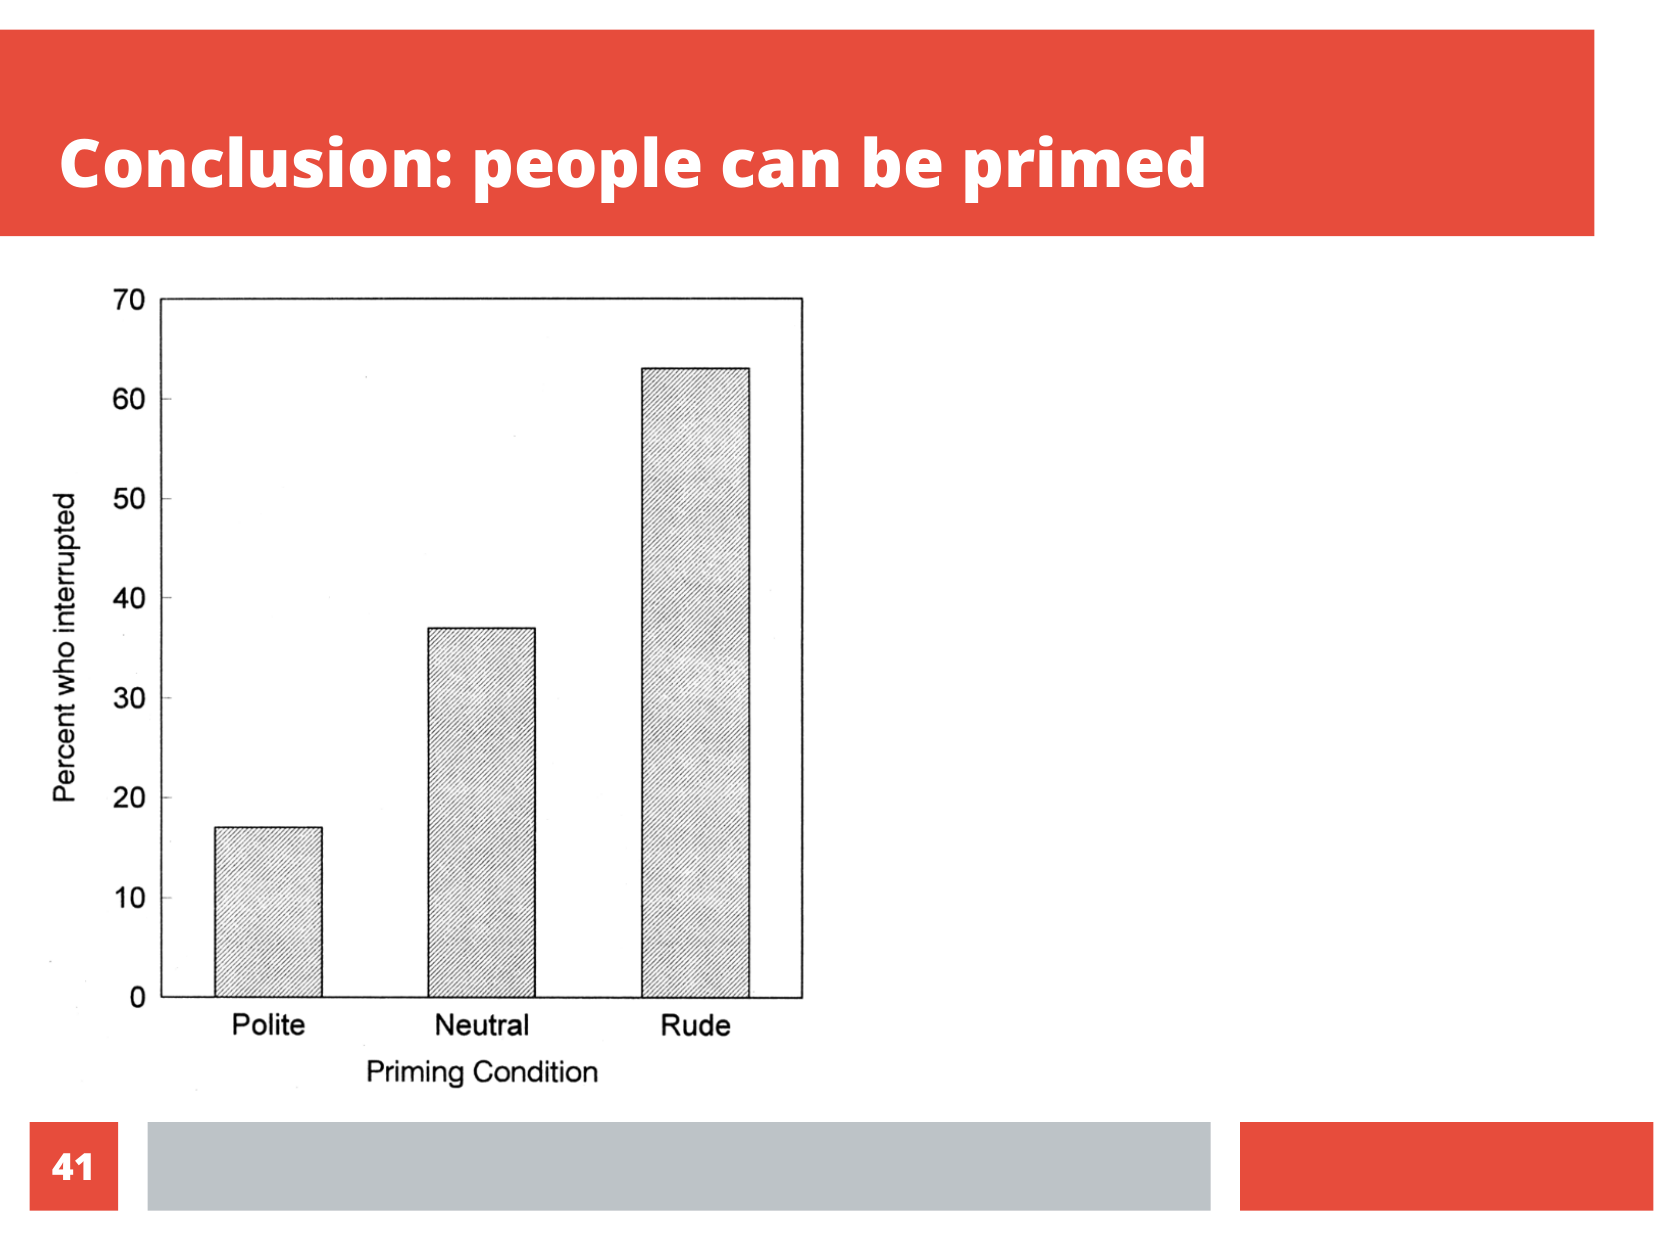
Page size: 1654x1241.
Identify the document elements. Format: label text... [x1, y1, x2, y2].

title Conclusion: people can be primed [59, 59, 1595, 207]
picture [30, 269, 834, 1098]
